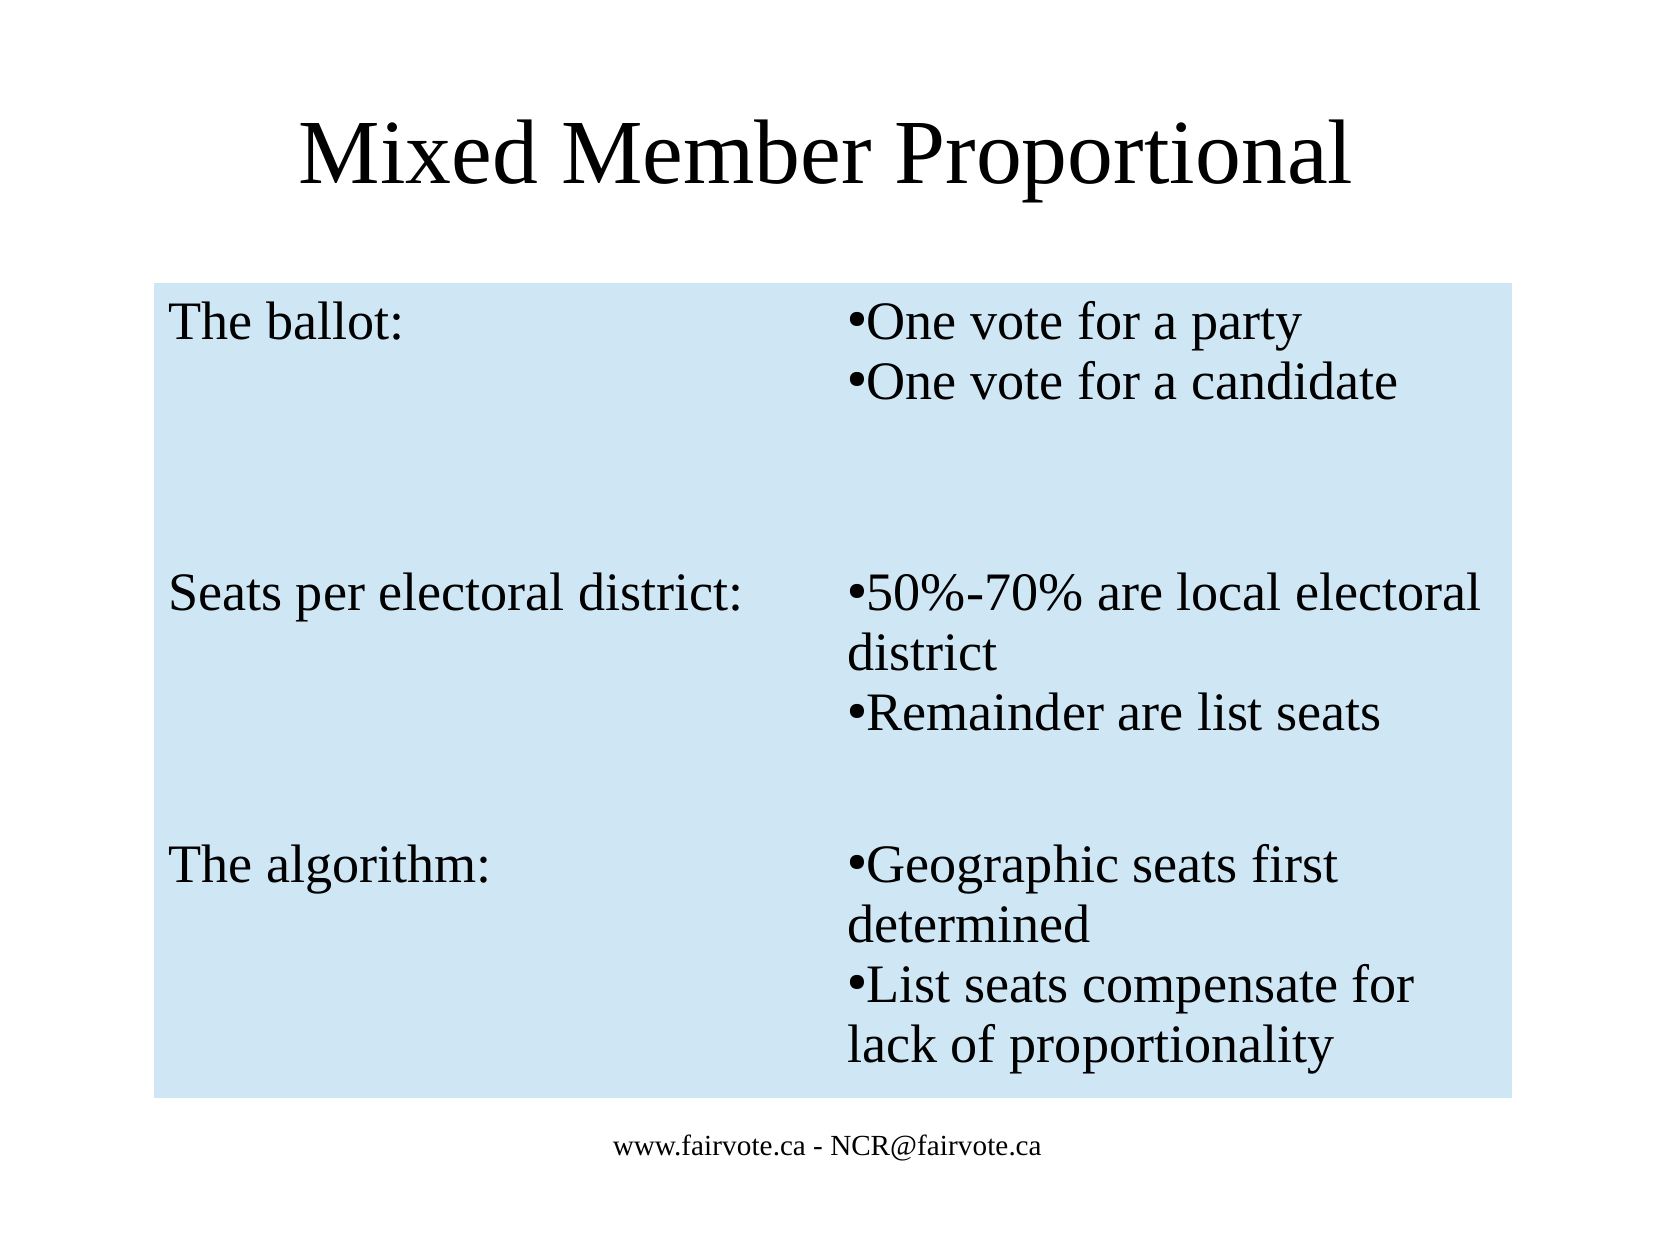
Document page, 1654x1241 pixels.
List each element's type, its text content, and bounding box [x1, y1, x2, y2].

table_cell Seats per electoral district: [154, 555, 833, 827]
table_cell 50%-70% are local electoral district Remainder are list seats [833, 555, 1512, 827]
table_cell Geographic seats first determined List seats compensate for lack of proportionality [833, 827, 1512, 1098]
table_header One vote for a party One vote for a candidate [833, 283, 1512, 555]
table_cell The algorithm: [154, 827, 833, 1098]
table_header The ballot: [154, 283, 833, 555]
title Mixed Member Proportional [82, 56, 1571, 250]
